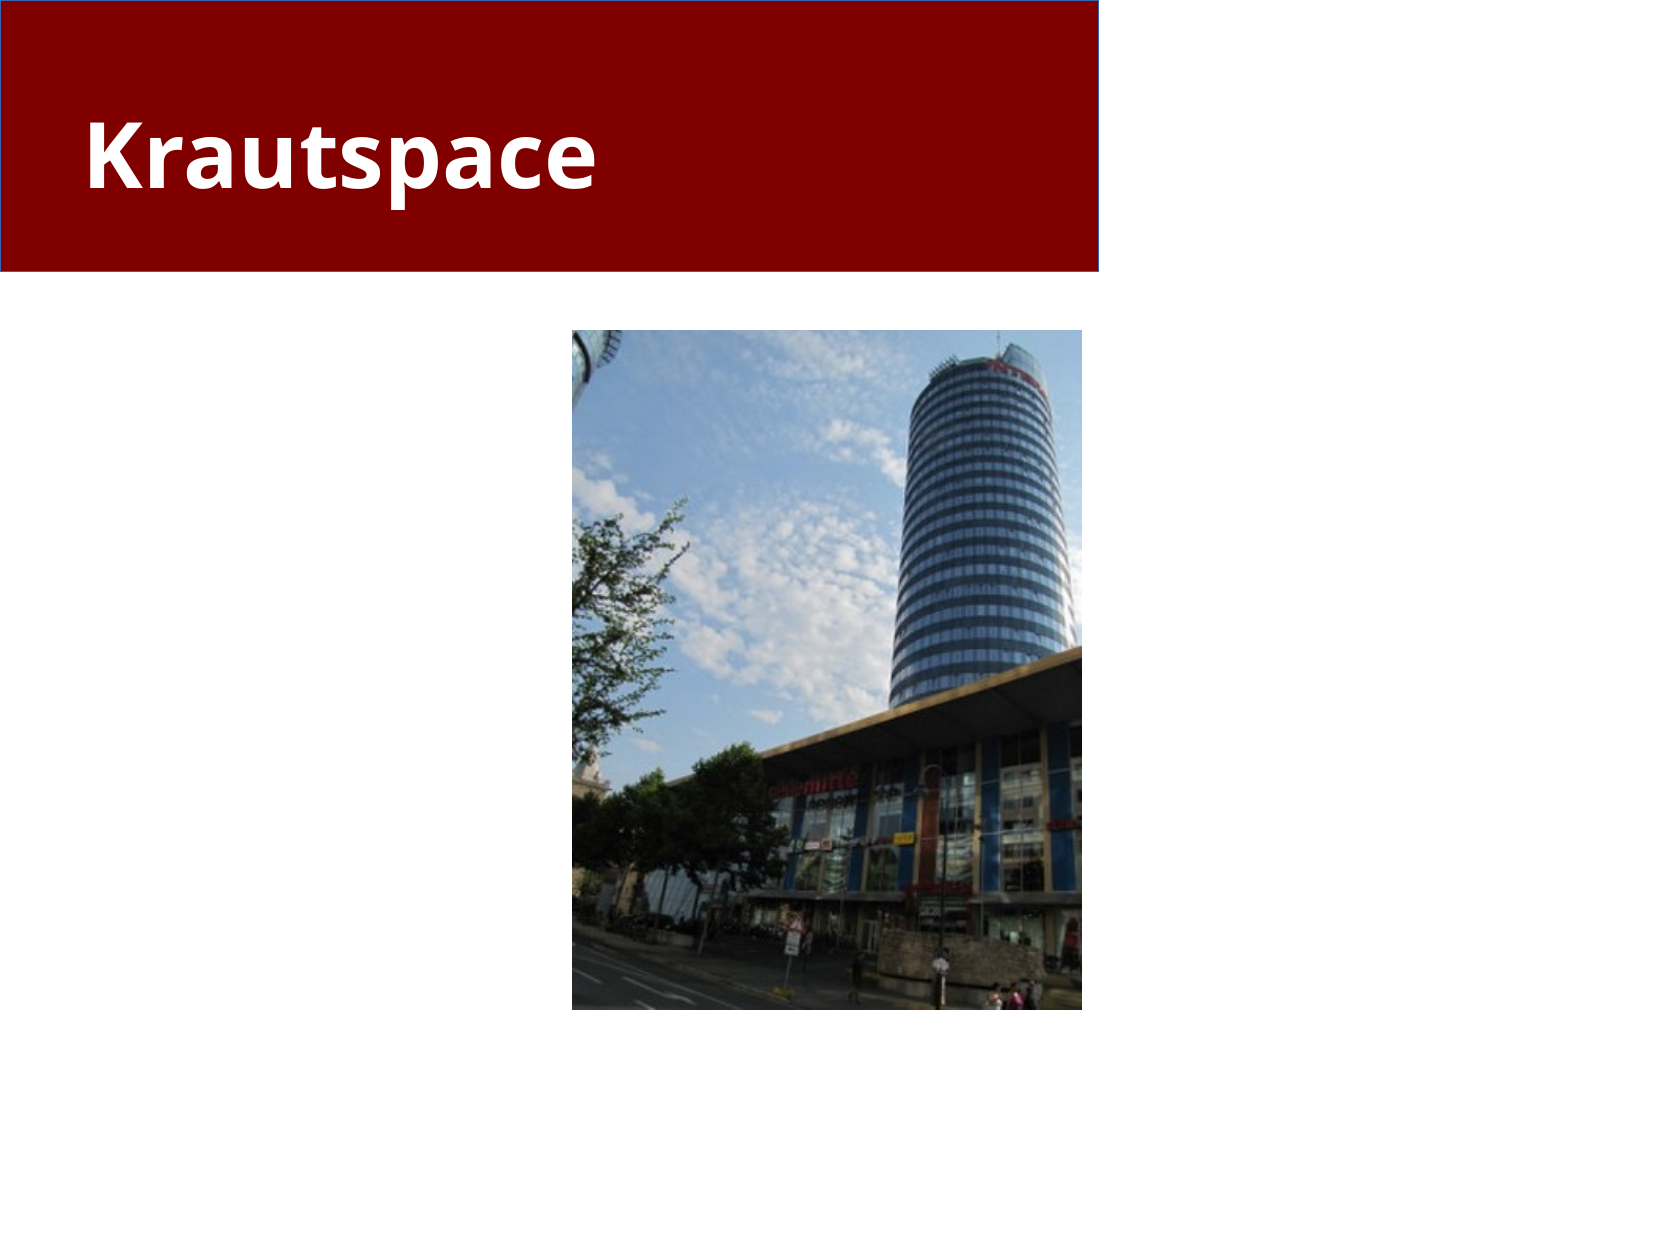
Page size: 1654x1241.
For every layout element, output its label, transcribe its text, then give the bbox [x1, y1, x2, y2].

title Krautspace [82, 49, 1028, 257]
picture [572, 330, 1082, 1010]
